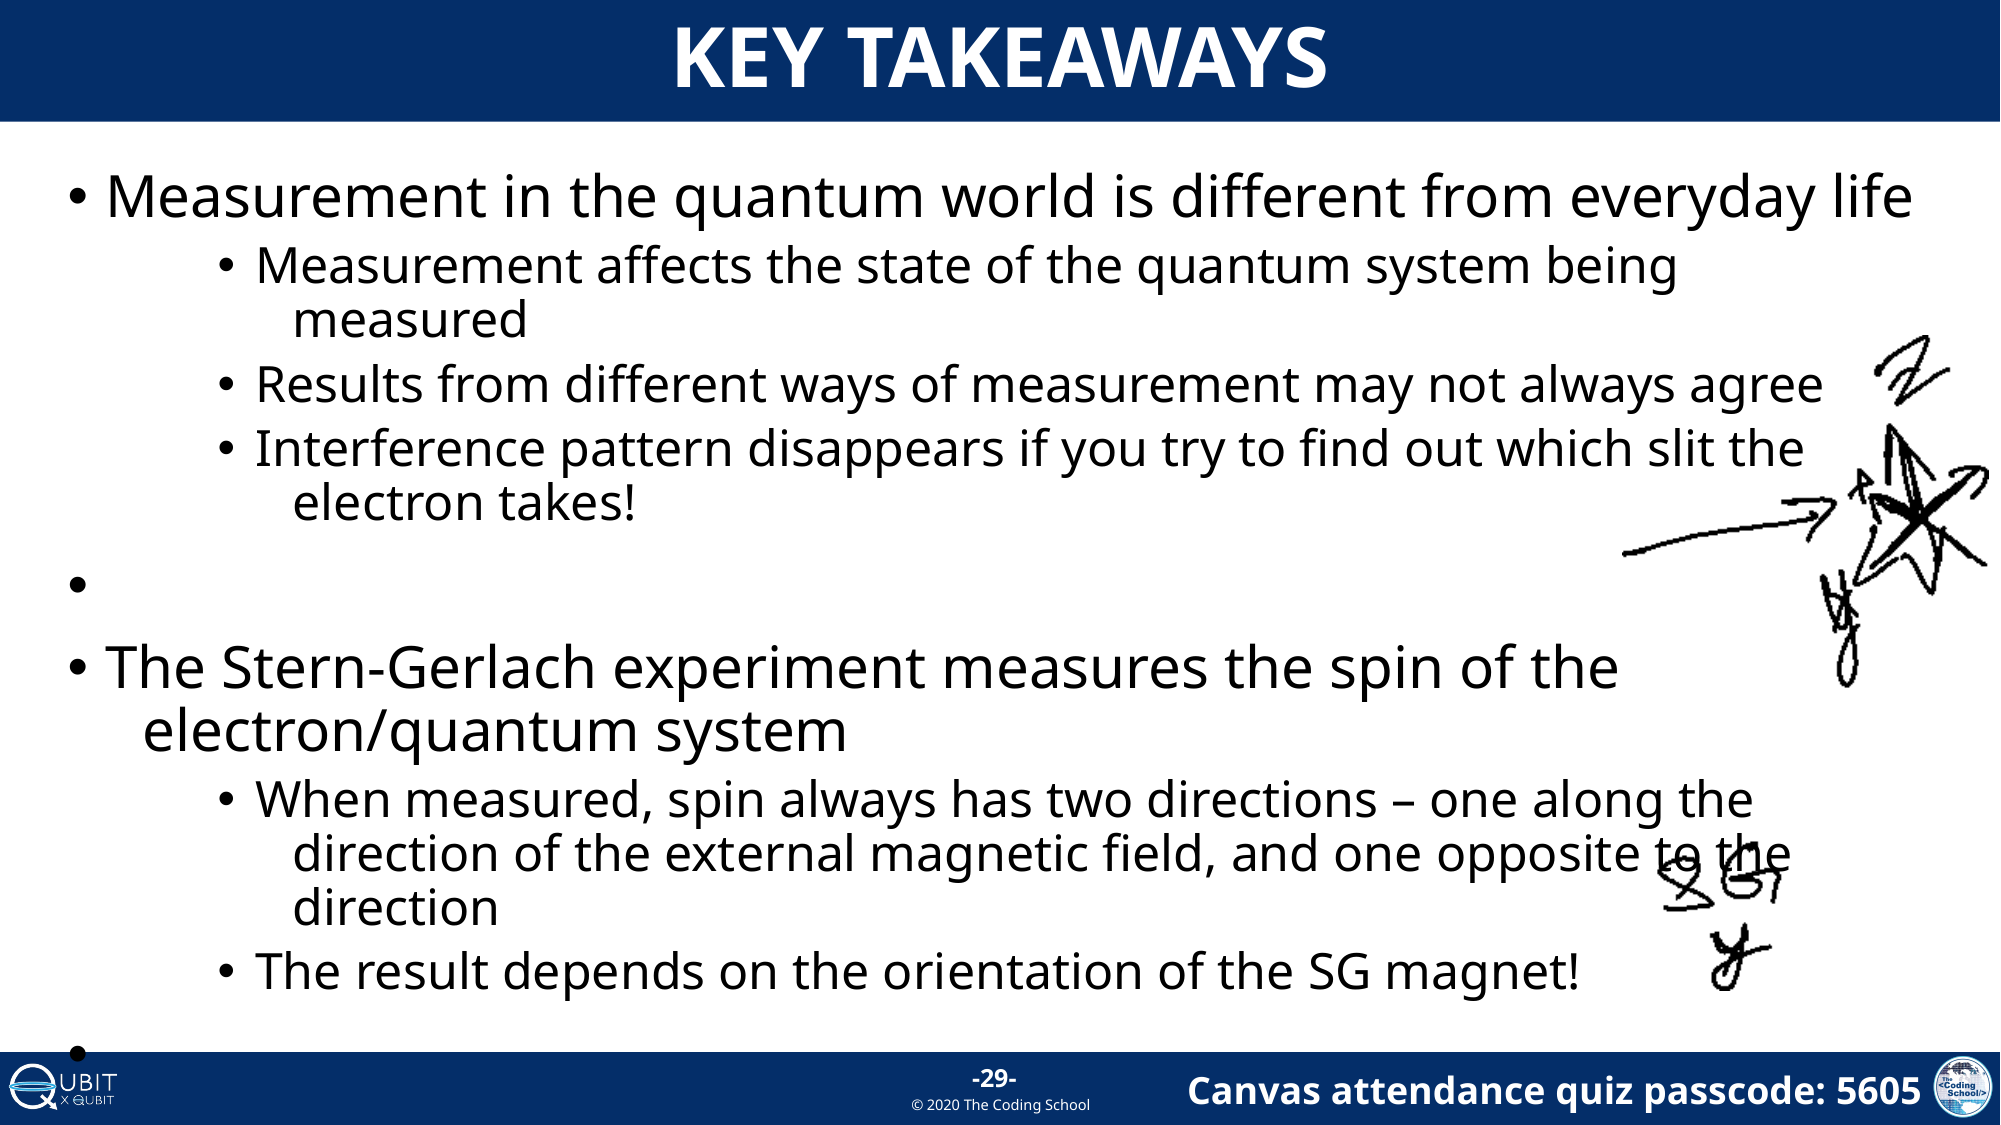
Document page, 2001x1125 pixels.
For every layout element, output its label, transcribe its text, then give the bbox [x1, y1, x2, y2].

title Key Takeaways [0, 0, 2000, 122]
picture [1622, 335, 1989, 992]
text_box -29- [945, 1050, 1044, 1110]
list Measurement in the quantum world is different from everyday life Measurement affects the state of the quantum system being measured Results from different ways of measurement may not always agree Interference pattern disappears if you try to find out which slit the electron takes! The Stern-Gerlach experiment measures the spin of the electron/quantum system When measured, spin always has two directions – one along the direction of the external magnetic field, and one opposite to the direction The result depends on the orientation of the SG magnet! [52, 159, 1940, 1014]
